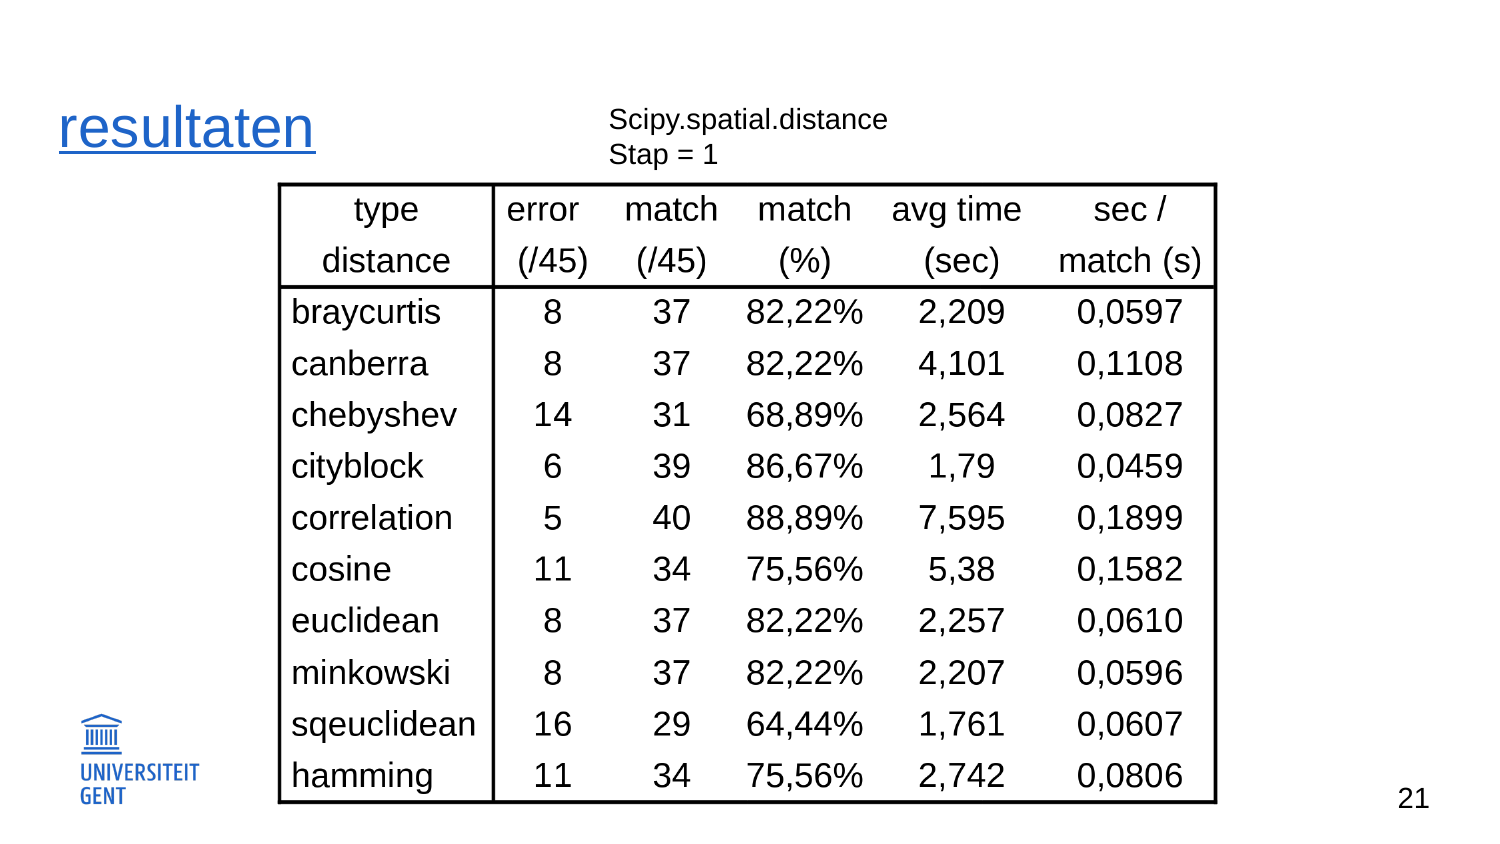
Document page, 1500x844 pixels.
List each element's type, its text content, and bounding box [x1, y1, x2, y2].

title resultaten [51, 72, 1449, 167]
text_box Scipy.spatial.distance Stap = 1 [593, 84, 935, 175]
picture [41, 683, 242, 844]
picture [274, 180, 1220, 808]
slide_number <number> [1389, 764, 1480, 830]
